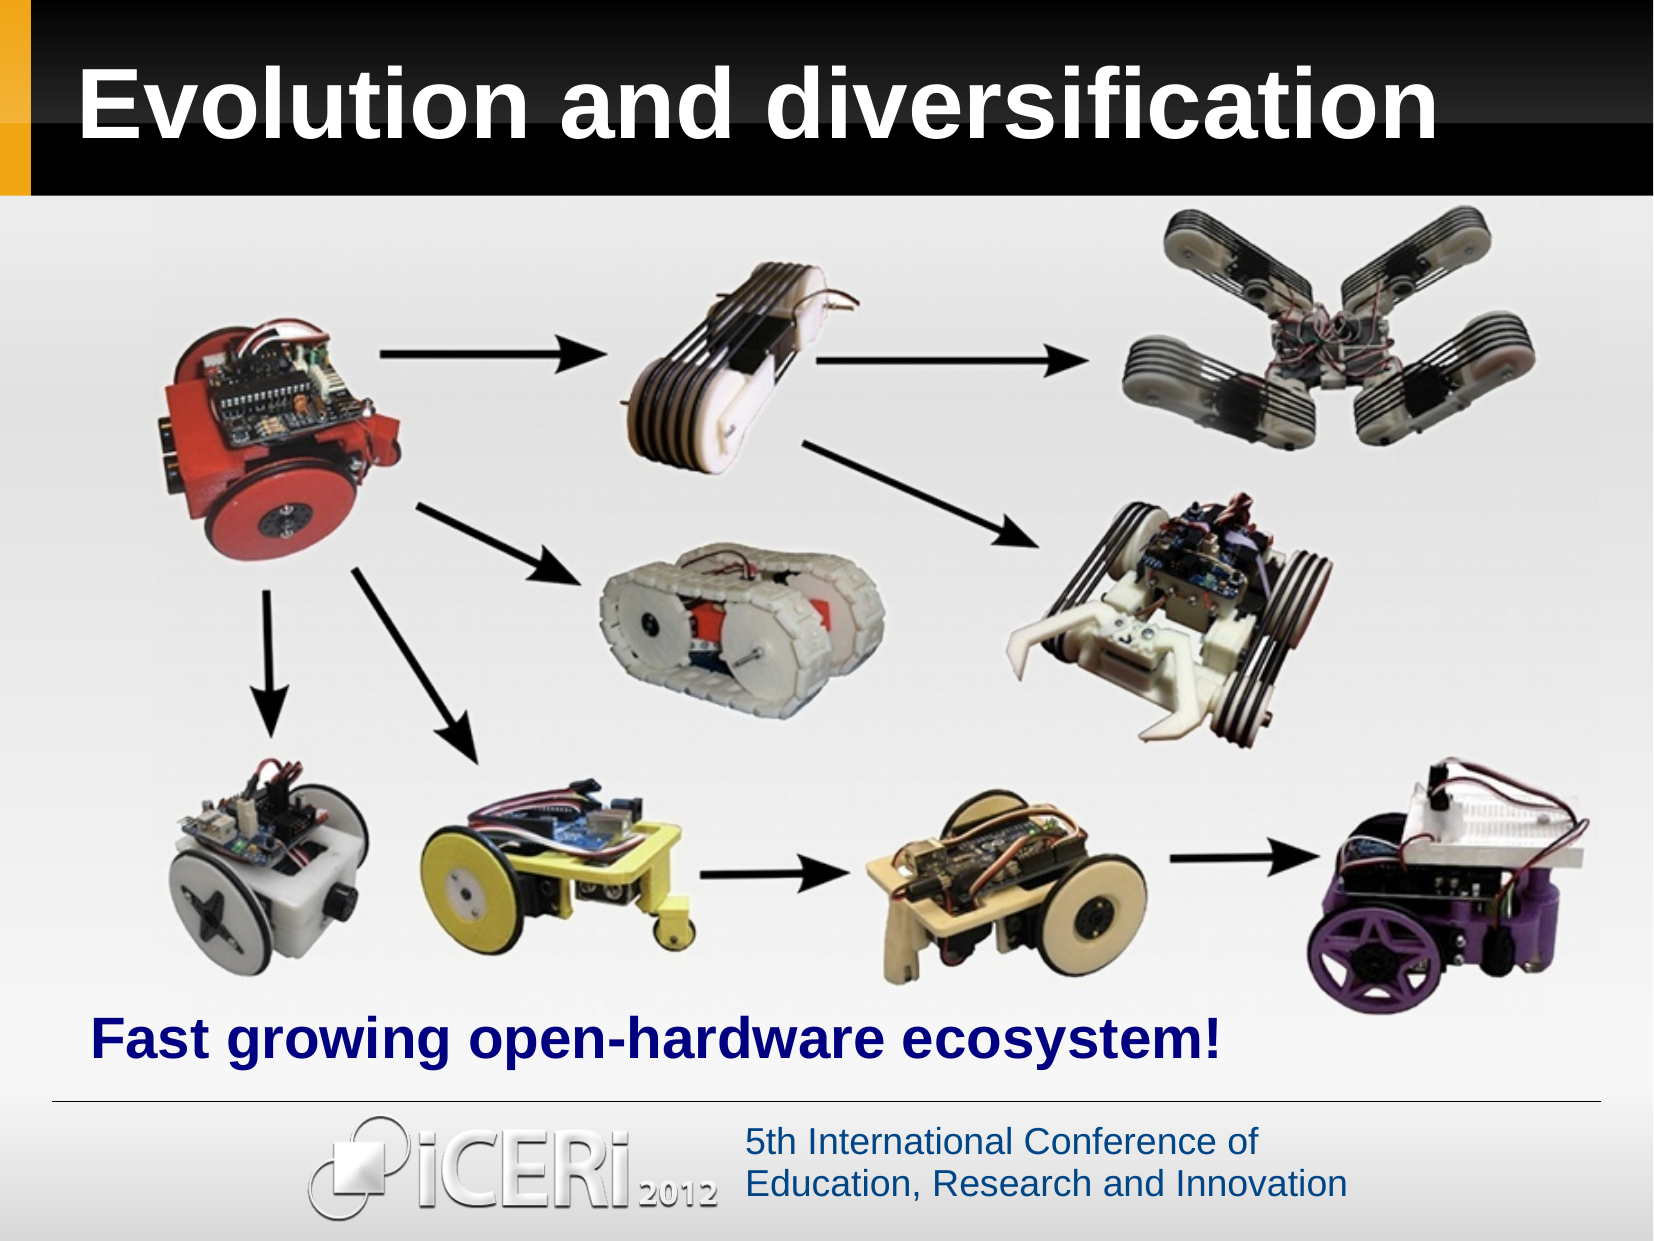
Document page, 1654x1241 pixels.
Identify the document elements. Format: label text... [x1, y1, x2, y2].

title Evolution and diversification [76, 0, 1565, 208]
text_box 5th International Conference of Education, Research and Innovation [730, 1109, 1653, 1241]
text_box Fast growing open-hardware ecosystem! [54, 992, 1331, 1102]
picture [0, 0, 1654, 1241]
